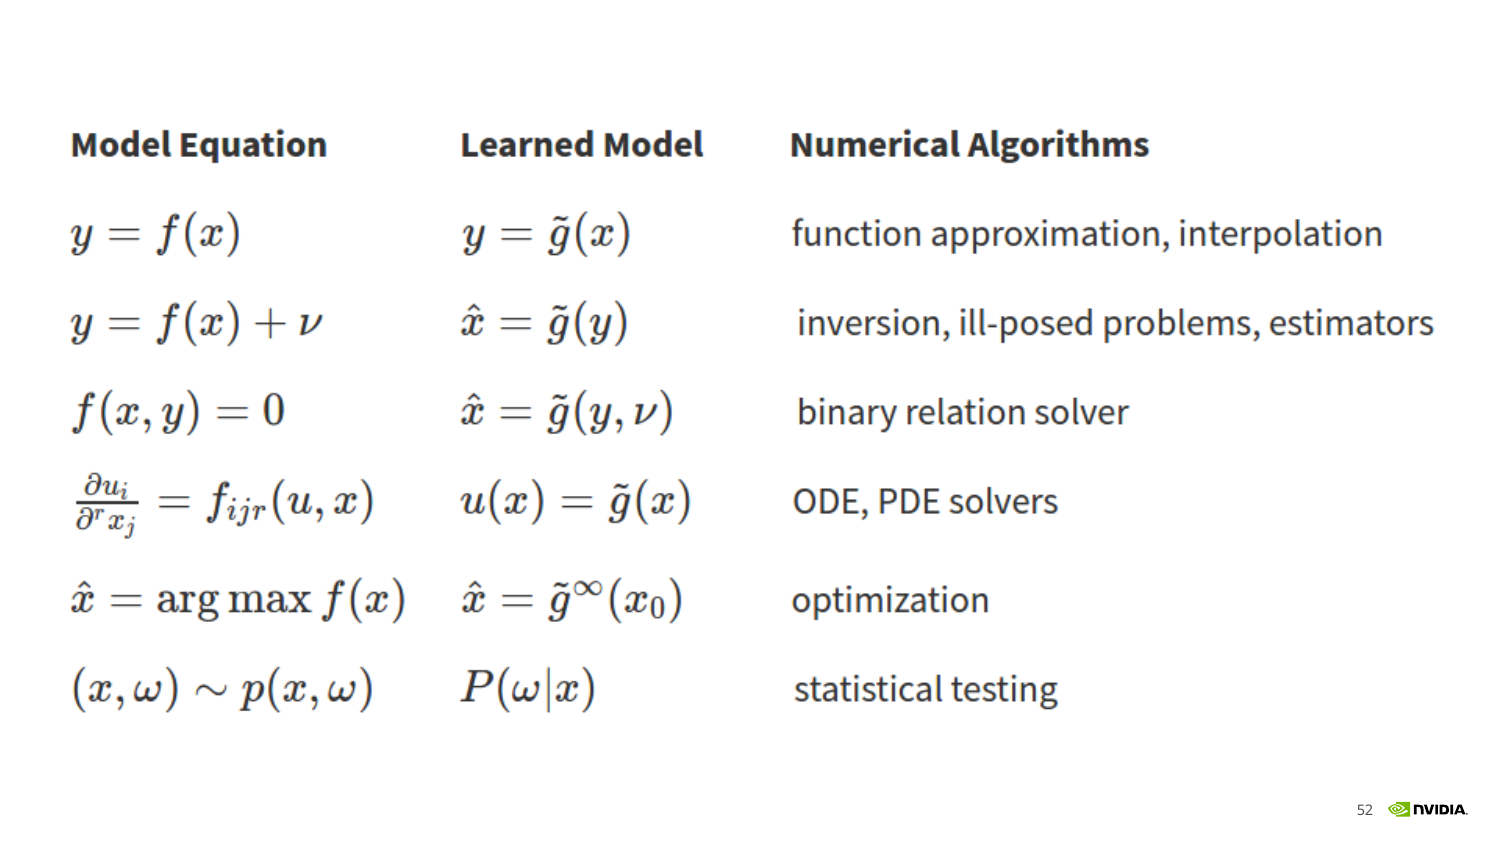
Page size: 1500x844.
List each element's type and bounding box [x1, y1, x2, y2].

picture [53, 110, 1447, 733]
